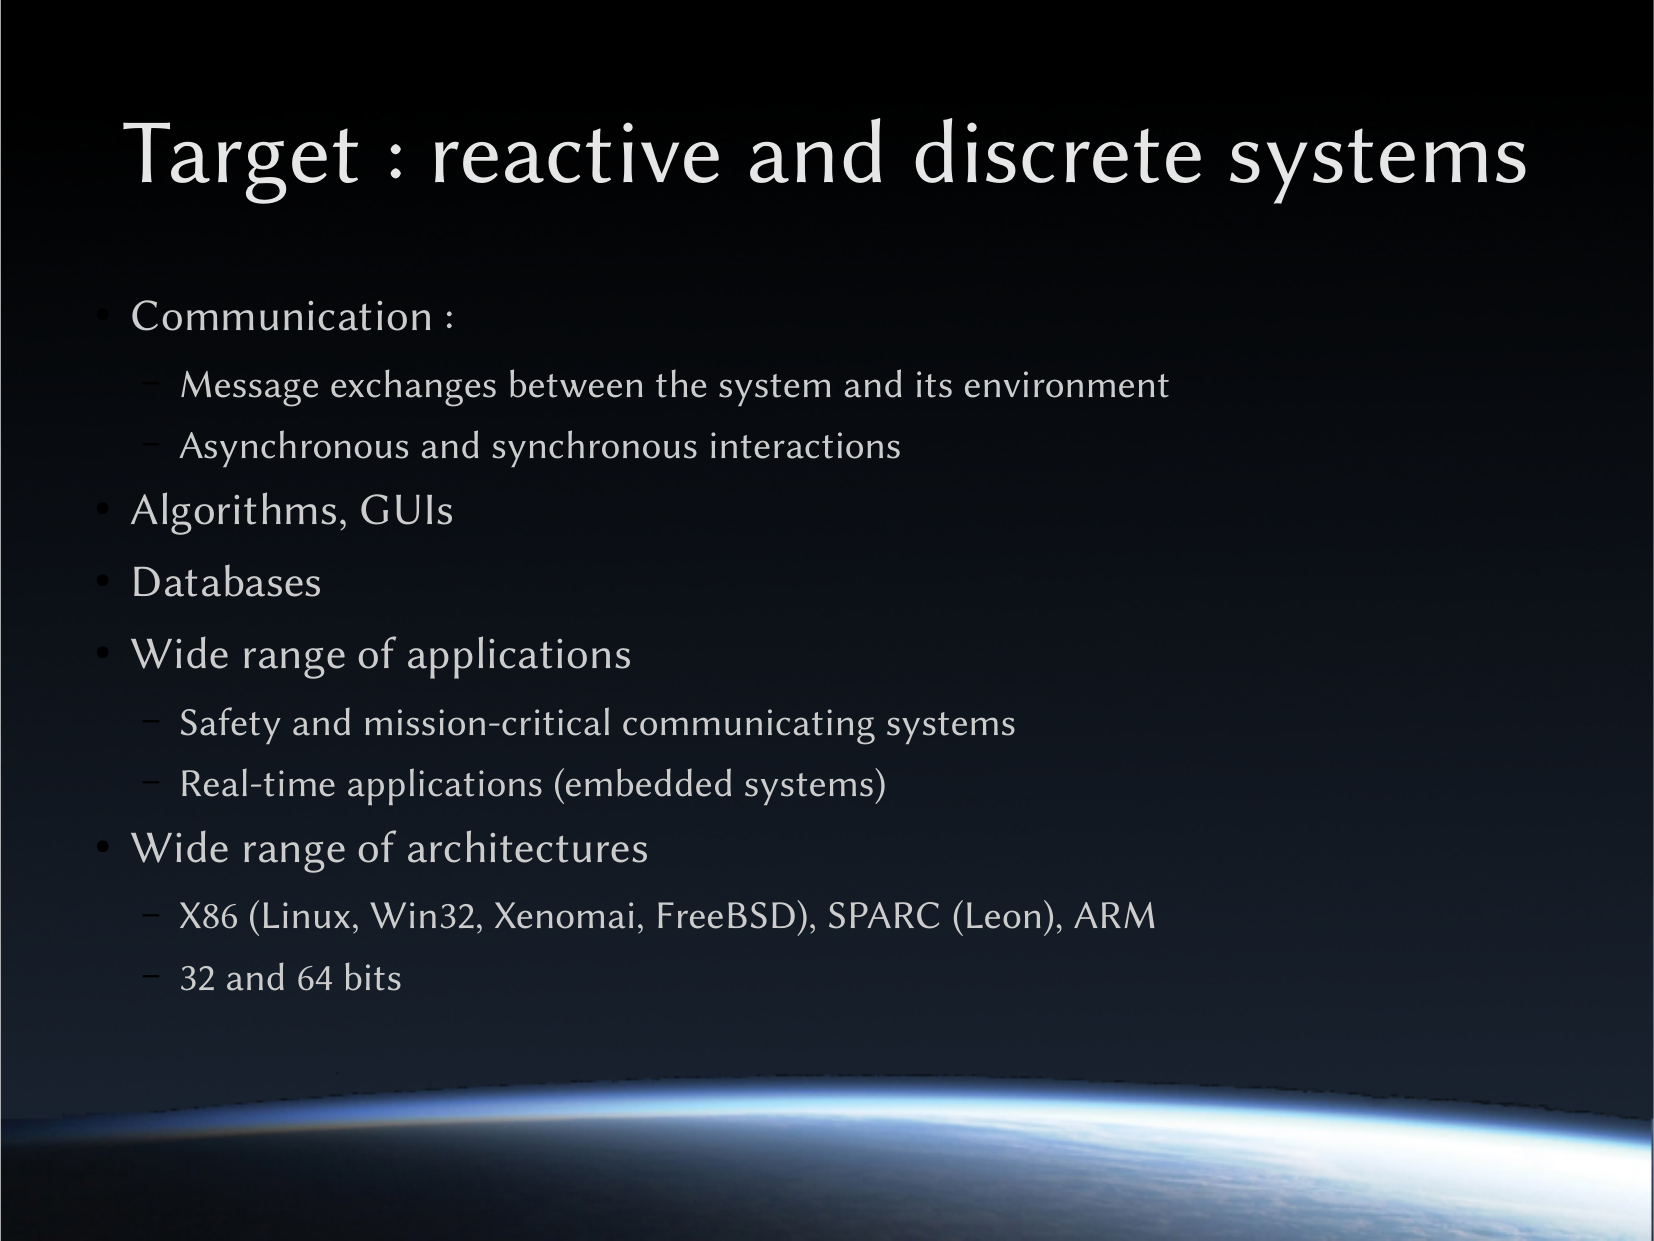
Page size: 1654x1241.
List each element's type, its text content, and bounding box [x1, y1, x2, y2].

list Communication : Message exchanges between the system and its environment Asynchronous and synchronous interactions Algorithms, GUIs Databases Wide range of applications Safety and mission-critical communicating systems Real-time applications (embedded systems) Wide range of architectures X86 (Linux, Win32, Xenomai, FreeBSD), SPARC (Leon), ARM 32 and 64 bits [82, 290, 1538, 1010]
title Target : reactive and discrete systems [82, 49, 1571, 257]
picture [0, 0, 1654, 1241]
